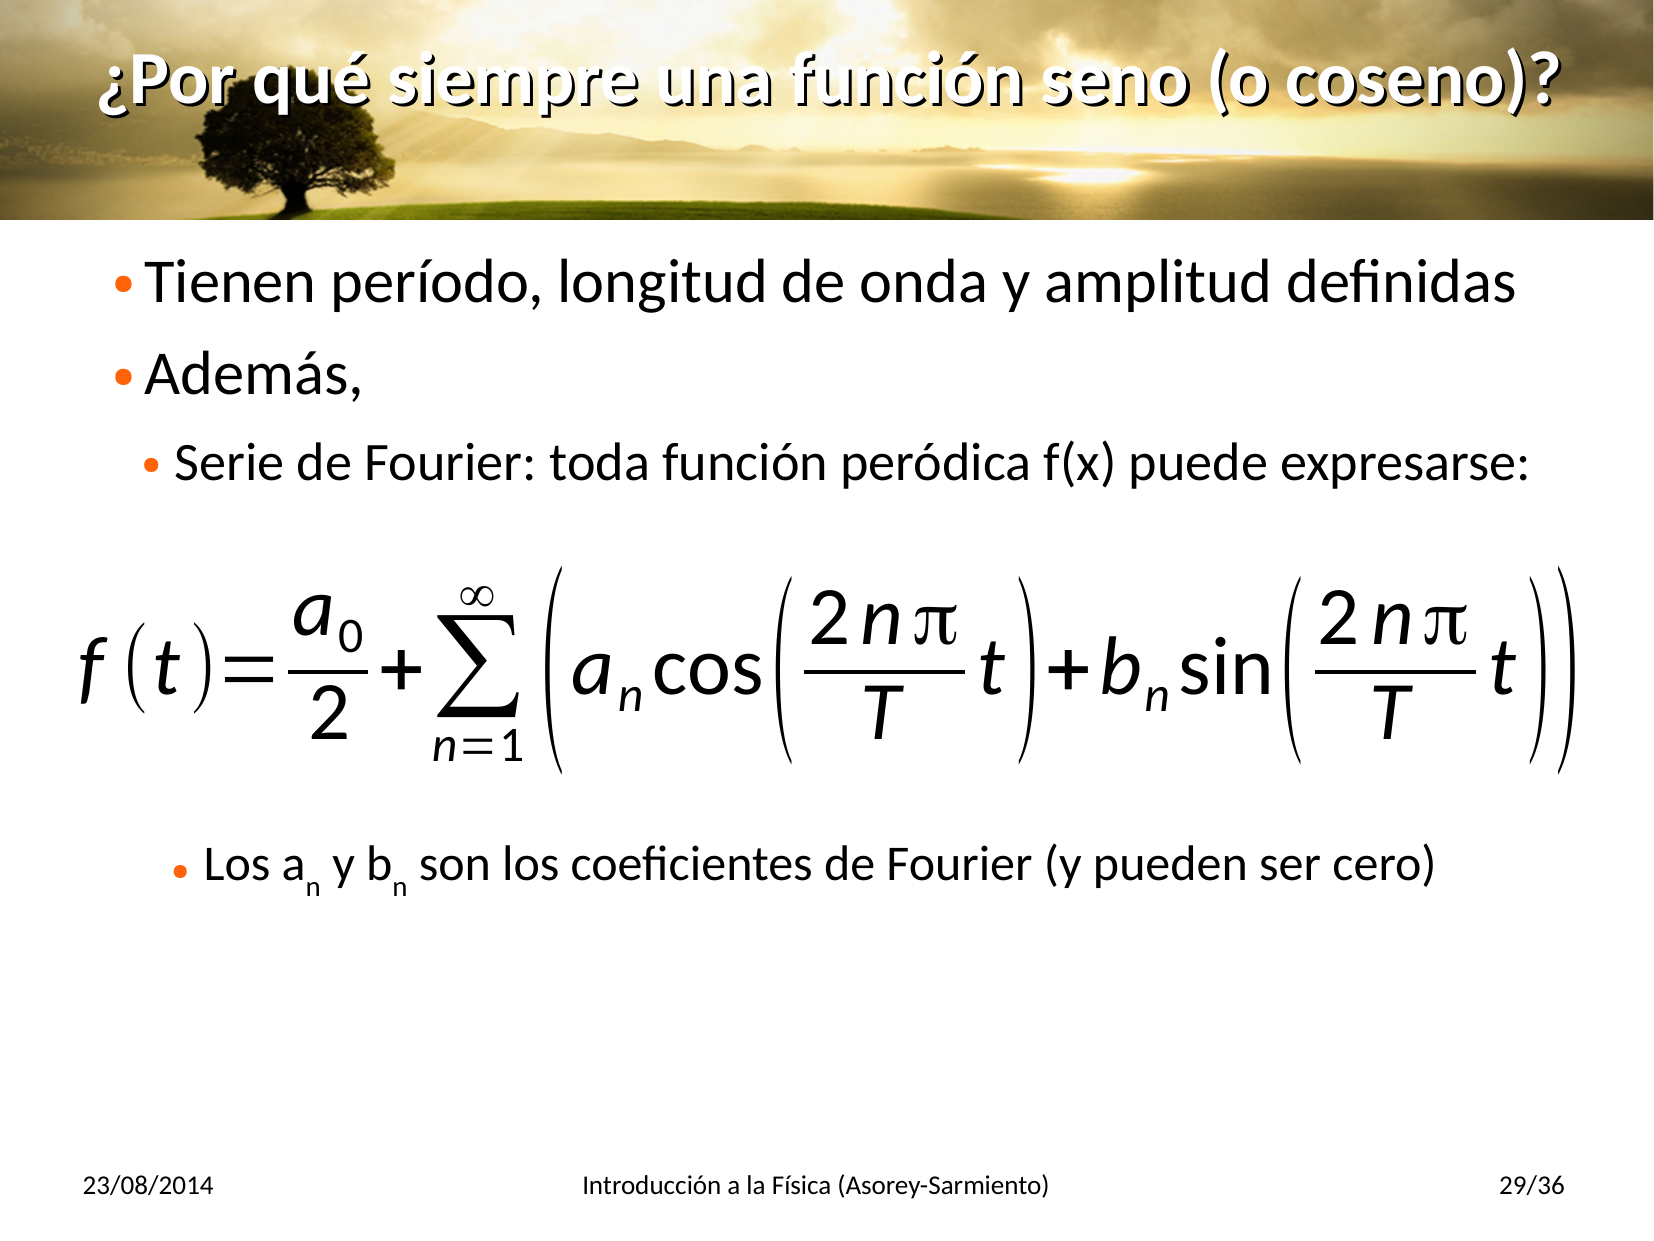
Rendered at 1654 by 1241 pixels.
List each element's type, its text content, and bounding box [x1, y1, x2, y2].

chart [60, 561, 1588, 781]
title ¿Por qué siempre una función seno (o coseno)? [75, 19, 1564, 151]
list Tienen período, longitud de onda y amplitud definidas Además, Serie de Fourier: toda función peródica f(x) puede expresarse: Los an y bn son los coeficientes de Fourier (y pueden ser cero) [82, 255, 1571, 561]
list Tienen período, longitud de onda y amplitud definidas Además, Serie de Fourier: toda función peródica f(x) puede expresarse: Los an y bn son los coeficientes de Fourier (y pueden ser cero) [82, 781, 1571, 1156]
picture [0, 0, 1654, 220]
